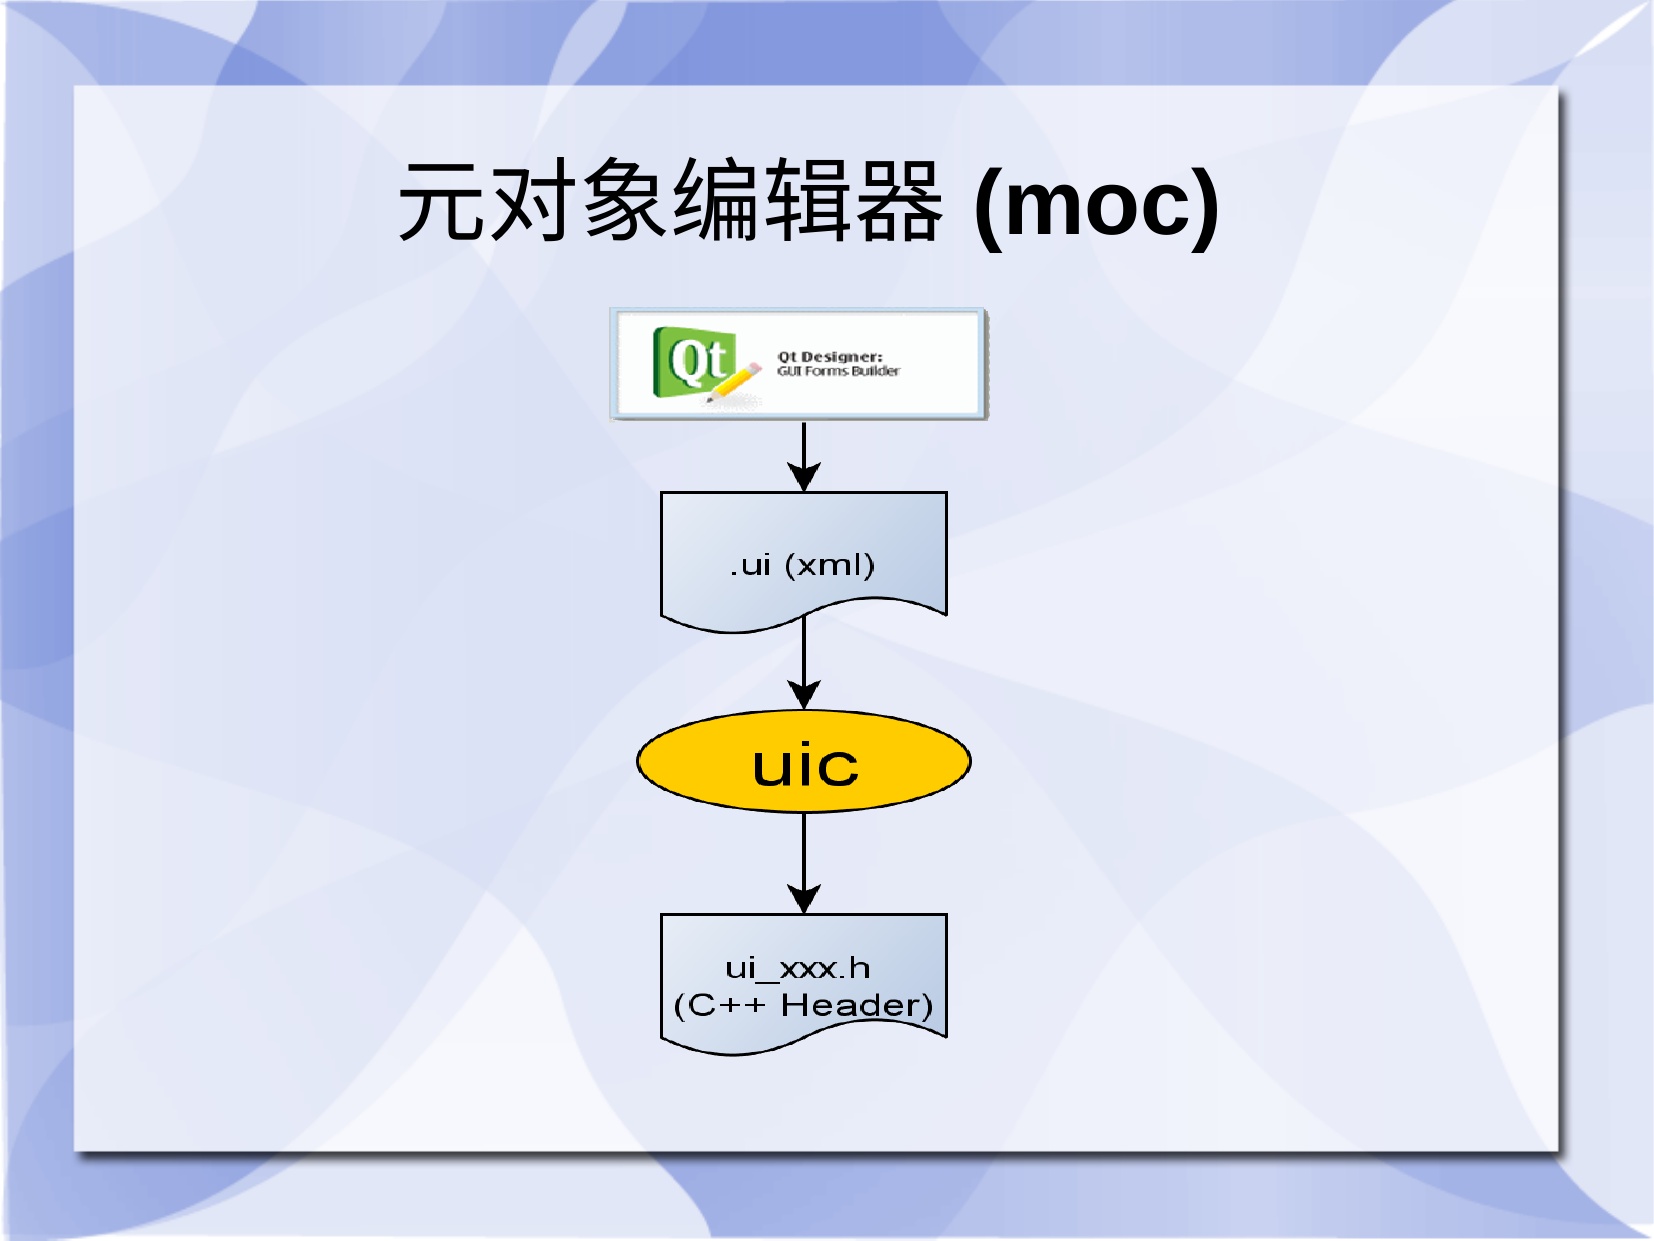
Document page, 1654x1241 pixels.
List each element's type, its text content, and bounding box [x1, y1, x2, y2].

picture [0, 0, 1654, 1241]
title 元对象编辑器(moc) [82, 90, 1536, 298]
